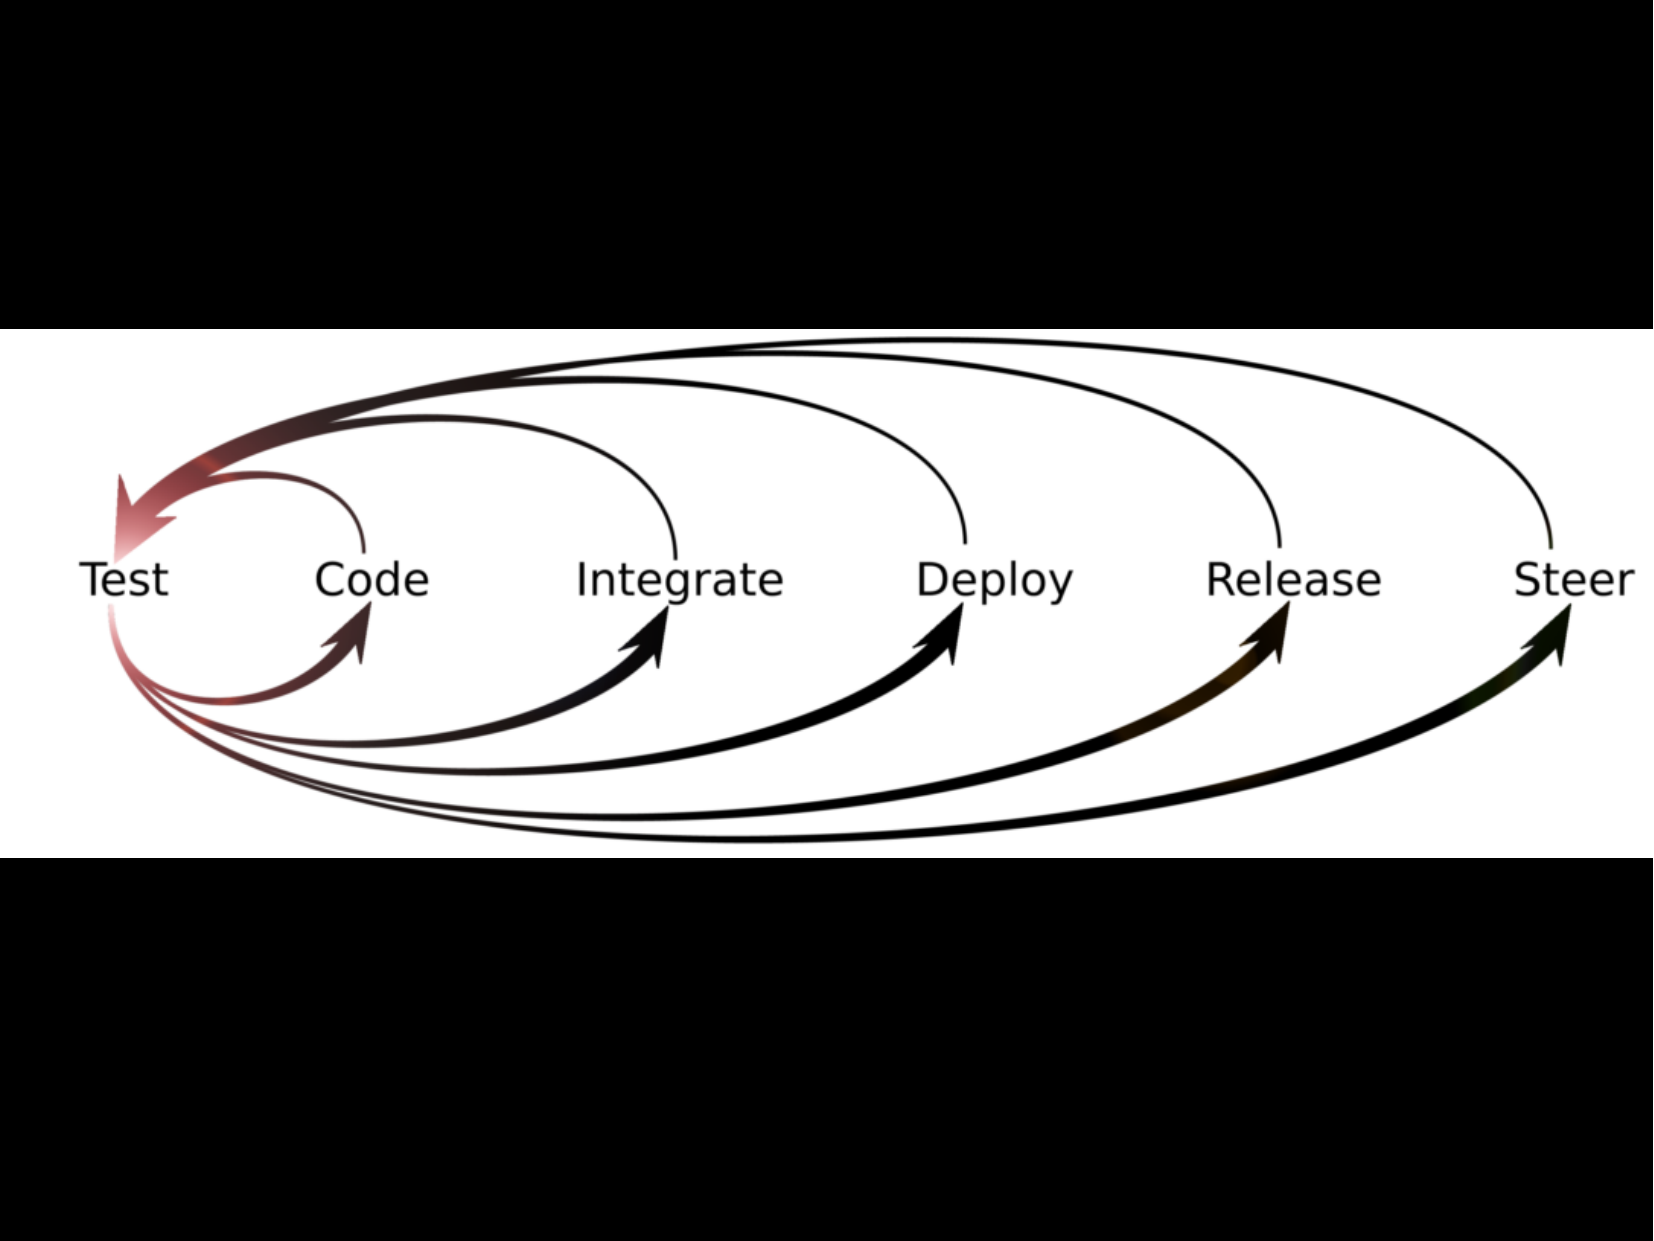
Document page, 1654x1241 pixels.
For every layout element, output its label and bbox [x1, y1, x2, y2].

picture [0, 329, 1653, 858]
